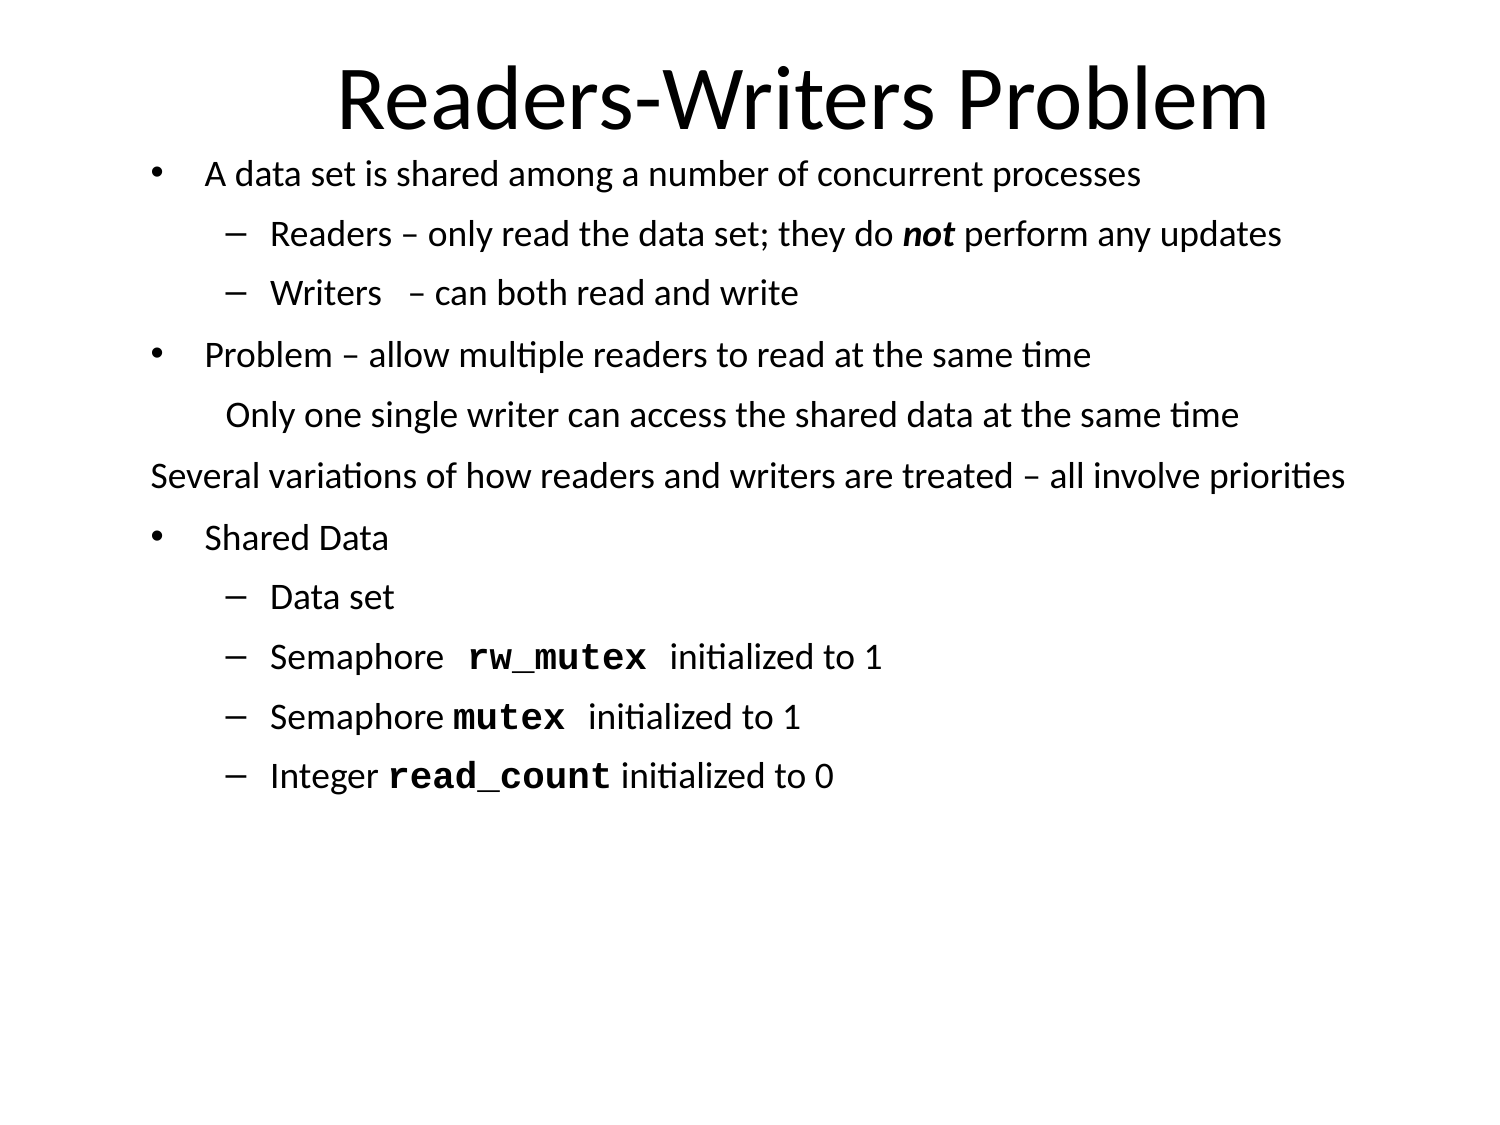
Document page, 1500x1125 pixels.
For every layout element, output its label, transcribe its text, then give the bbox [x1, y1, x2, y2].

text_box Readers-Writers Problem [183, 45, 1425, 141]
text_box A data set is shared among a number of concurrent processes Readers – only read the data set; they do not perform any updates Writers – can both read and write Problem – allow multiple readers to read at the same time Only one single writer can access the shared data at the same time Several variations of how readers and writers are treated – all involve priorities Shared Data Data set Semaphore rw_mutex initialized to 1 Semaphore mutex initialized to 1 Integer read_count initialized to 0 [135, 141, 1453, 874]
